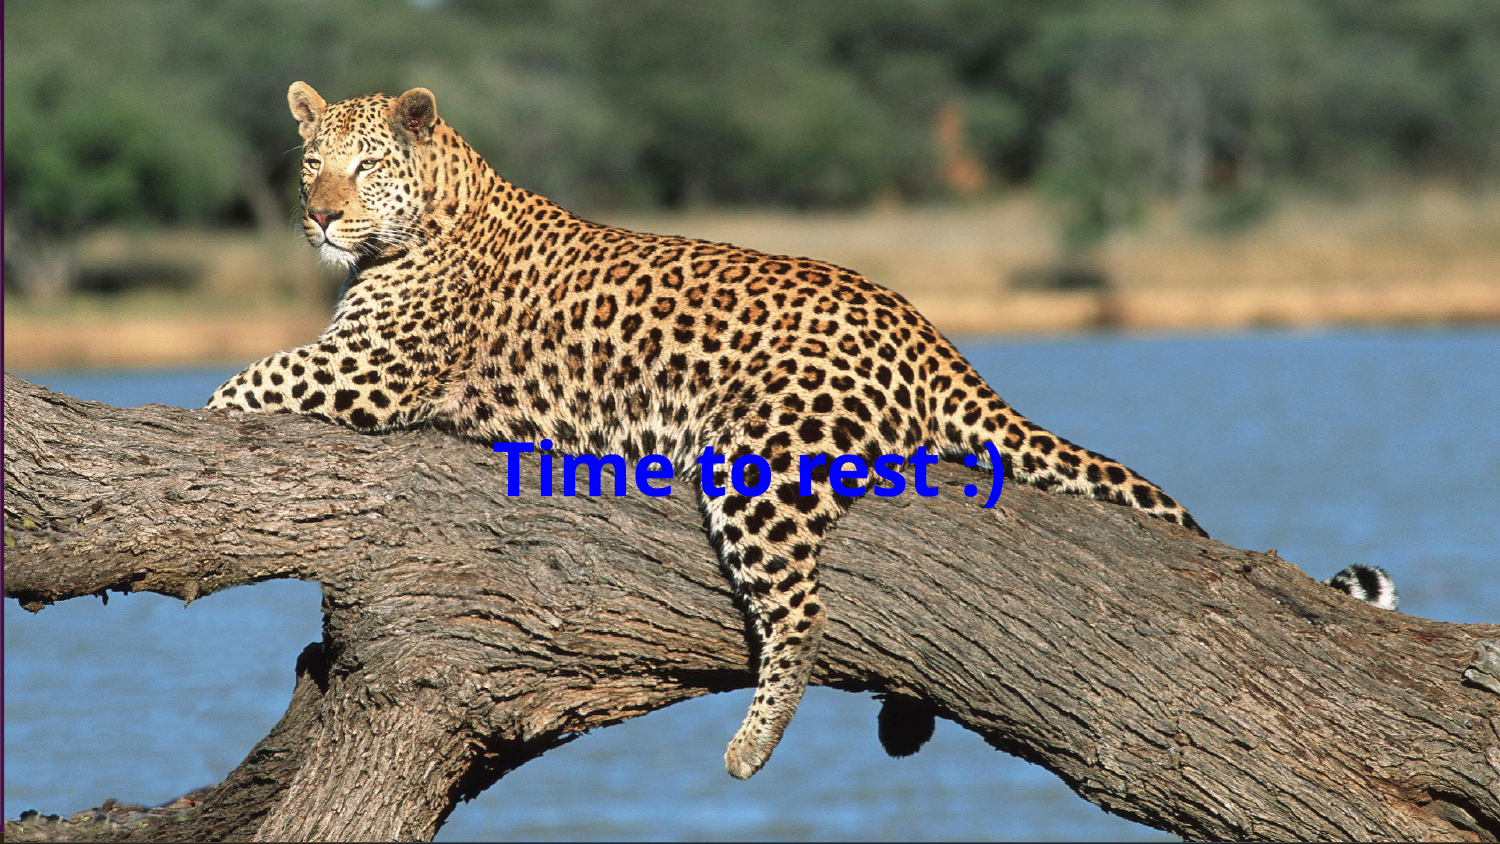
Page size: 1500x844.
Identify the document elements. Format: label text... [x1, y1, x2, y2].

picture [0, 0, 1500, 416]
title Time to rest :) [0, 416, 1500, 606]
picture [0, 606, 1500, 844]
